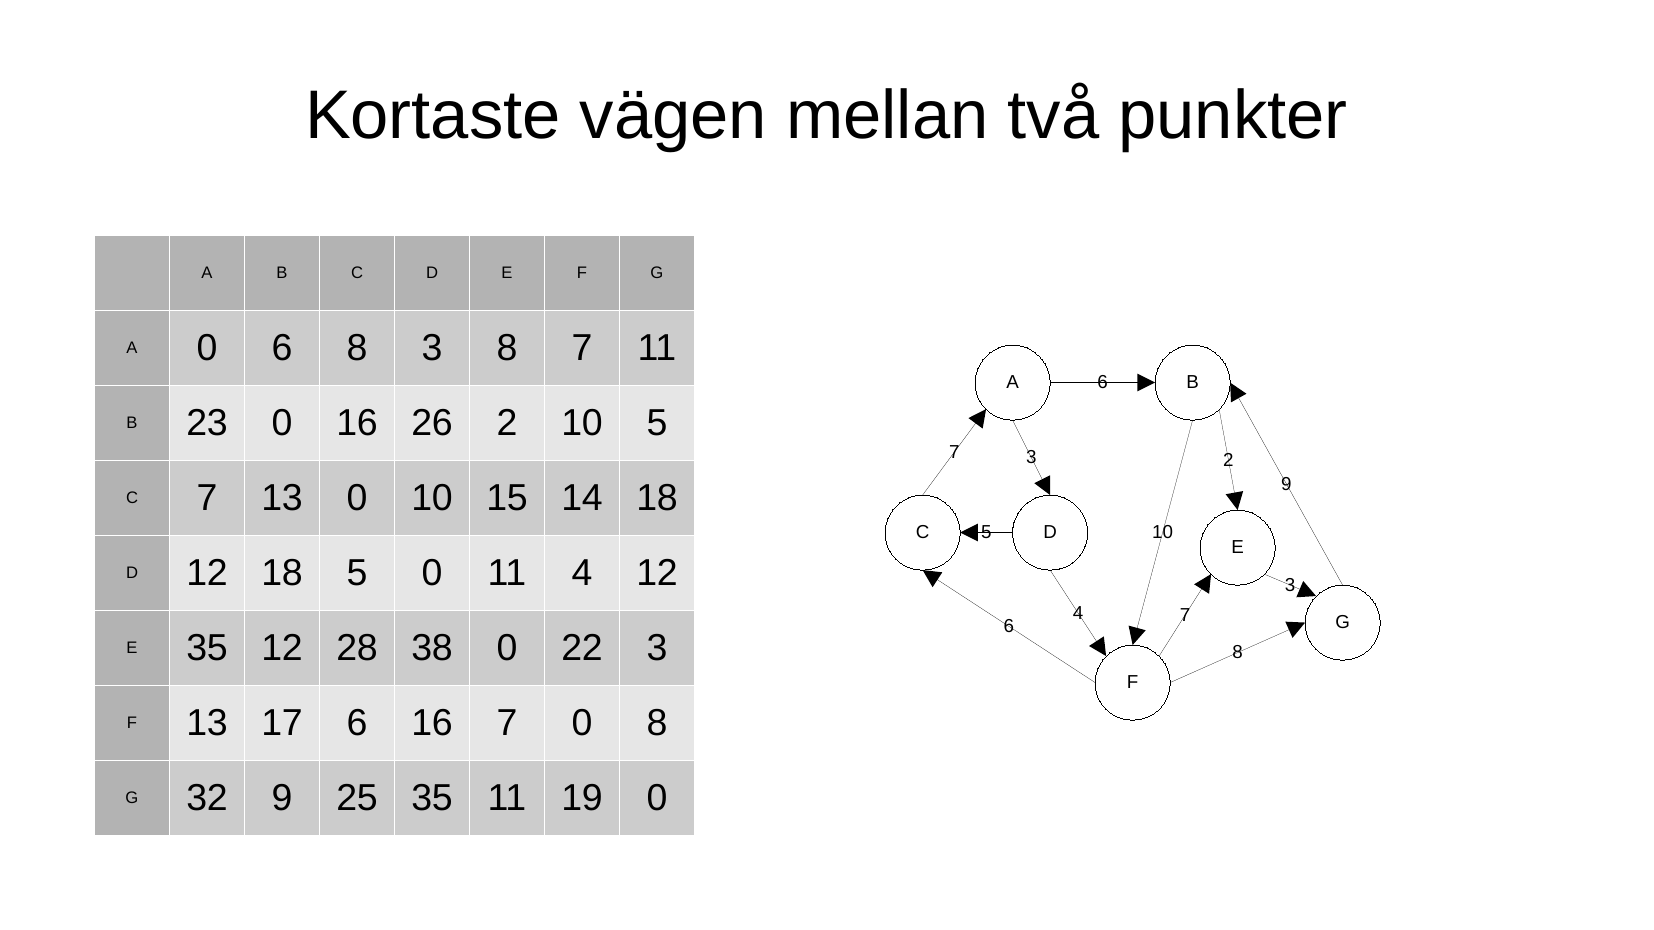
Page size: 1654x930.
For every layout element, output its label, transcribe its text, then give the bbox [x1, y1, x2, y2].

table_cell 3 [395, 311, 469, 385]
table_header C [320, 236, 394, 310]
table_cell F [95, 686, 169, 760]
table_cell 32 [170, 761, 244, 835]
table_cell 17 [245, 686, 319, 760]
table_header E [470, 236, 544, 310]
table_cell 15 [470, 461, 544, 535]
table_cell 3 [620, 611, 694, 685]
table_cell 0 [245, 386, 319, 460]
table_cell 11 [470, 761, 544, 835]
text_box C [885, 495, 961, 571]
table_cell 35 [395, 761, 469, 835]
table_cell 23 [170, 386, 244, 460]
table_cell 0 [470, 611, 544, 685]
table_cell 8 [620, 686, 694, 760]
table_cell 0 [170, 311, 244, 385]
table_cell D [95, 536, 169, 610]
table_cell 8 [320, 311, 394, 385]
table_cell 2 [470, 386, 544, 460]
table_header F [545, 236, 619, 310]
table_cell 5 [620, 386, 694, 460]
table_cell 22 [545, 611, 619, 685]
table_cell 12 [170, 536, 244, 610]
table_cell 26 [395, 386, 469, 460]
table_cell 0 [320, 461, 394, 535]
table_cell 6 [320, 686, 394, 760]
table_cell 28 [320, 611, 394, 685]
table_header B [245, 236, 319, 310]
table_cell 0 [545, 686, 619, 760]
table_cell 19 [545, 761, 619, 835]
table_cell G [95, 761, 169, 835]
table_cell 4 [545, 536, 619, 610]
table_header A [170, 236, 244, 310]
table_cell 16 [395, 686, 469, 760]
text_box B [1155, 345, 1231, 421]
table_cell 7 [545, 311, 619, 385]
table_cell E [95, 611, 169, 685]
table_cell 11 [470, 536, 544, 610]
table_header [95, 236, 169, 310]
table_cell 12 [620, 536, 694, 610]
table_cell 8 [470, 311, 544, 385]
table_cell 13 [170, 686, 244, 760]
table_cell 0 [395, 536, 469, 610]
table_cell 5 [320, 536, 394, 610]
text_box G [1305, 585, 1381, 661]
table_header D [395, 236, 469, 310]
table_cell 16 [320, 386, 394, 460]
text_box A [975, 345, 1051, 421]
table_cell C [95, 461, 169, 535]
table_cell 14 [545, 461, 619, 535]
table_cell 9 [245, 761, 319, 835]
table_cell 35 [170, 611, 244, 685]
table_cell 11 [620, 311, 694, 385]
table_cell 25 [320, 761, 394, 835]
table_cell 18 [245, 536, 319, 610]
table_cell 18 [620, 461, 694, 535]
text_box F [1095, 645, 1171, 721]
table_cell A [95, 311, 169, 385]
table_cell 7 [170, 461, 244, 535]
table_cell 10 [395, 461, 469, 535]
table_cell 13 [245, 461, 319, 535]
table_cell 12 [245, 611, 319, 685]
table_cell 38 [395, 611, 469, 685]
table_cell 0 [620, 761, 694, 835]
table_cell 7 [470, 686, 544, 760]
table_header G [620, 236, 694, 310]
table_cell 6 [245, 311, 319, 385]
text_box E [1200, 510, 1276, 586]
title Kortaste vägen mellan två punkter [82, 36, 1571, 193]
table_cell 10 [545, 386, 619, 460]
table_cell B [95, 386, 169, 460]
text_box D [1012, 495, 1088, 571]
